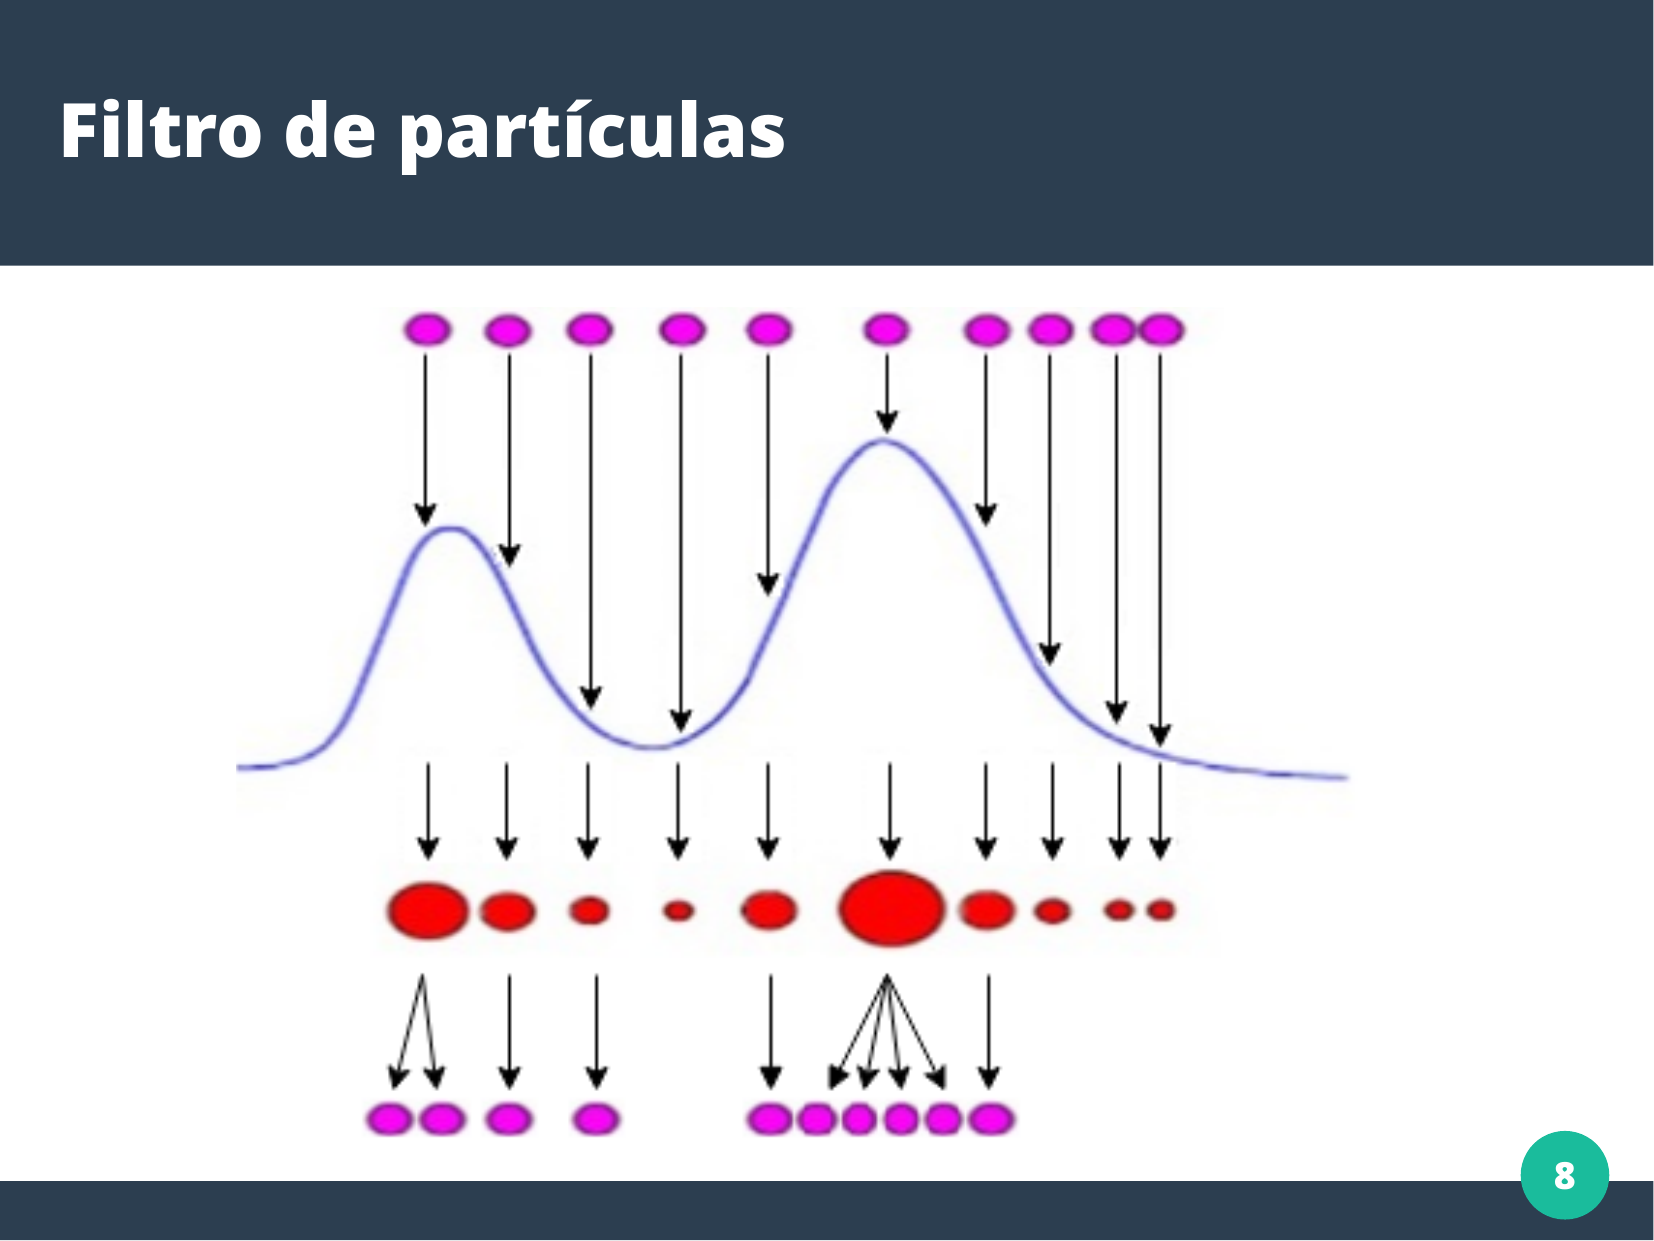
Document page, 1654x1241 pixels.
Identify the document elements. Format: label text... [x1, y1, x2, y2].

picture [236, 307, 1392, 1146]
title Filtro de partículas [59, 49, 1595, 207]
